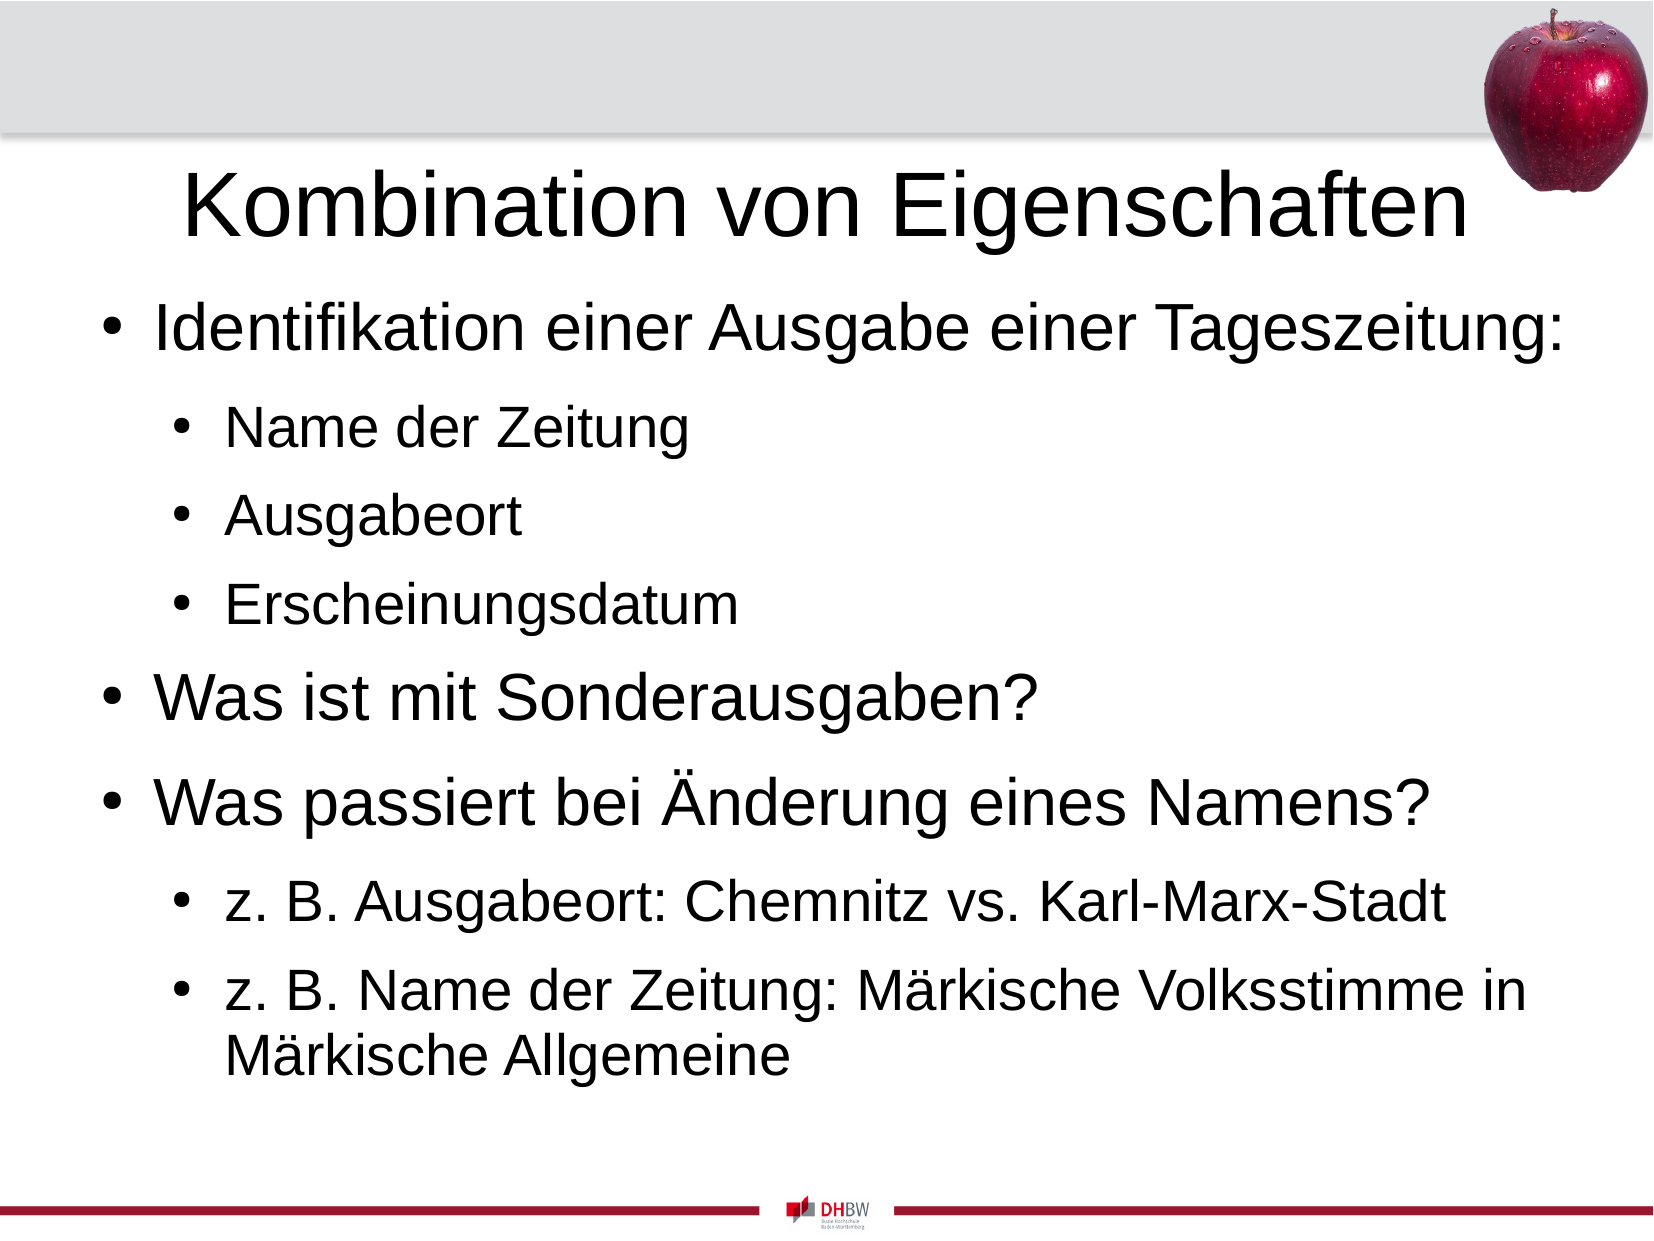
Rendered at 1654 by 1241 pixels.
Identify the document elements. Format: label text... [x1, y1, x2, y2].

list Identifikation einer Ausgabe einer Tageszeitung: Name der Zeitung Ausgabeort Erscheinungsdatum Was ist mit Sonderausgaben? Was passiert bei Änderung eines Namens? z. B. Ausgabeort: Chemnitz vs. Karl-Marx-Stadt z. B. Name der Zeitung: Märkische Volksstimme in Märkische Allgemeine [82, 290, 1619, 1088]
picture [0, 0, 1654, 1237]
title Kombination von Eigenschaften [82, 147, 1571, 257]
